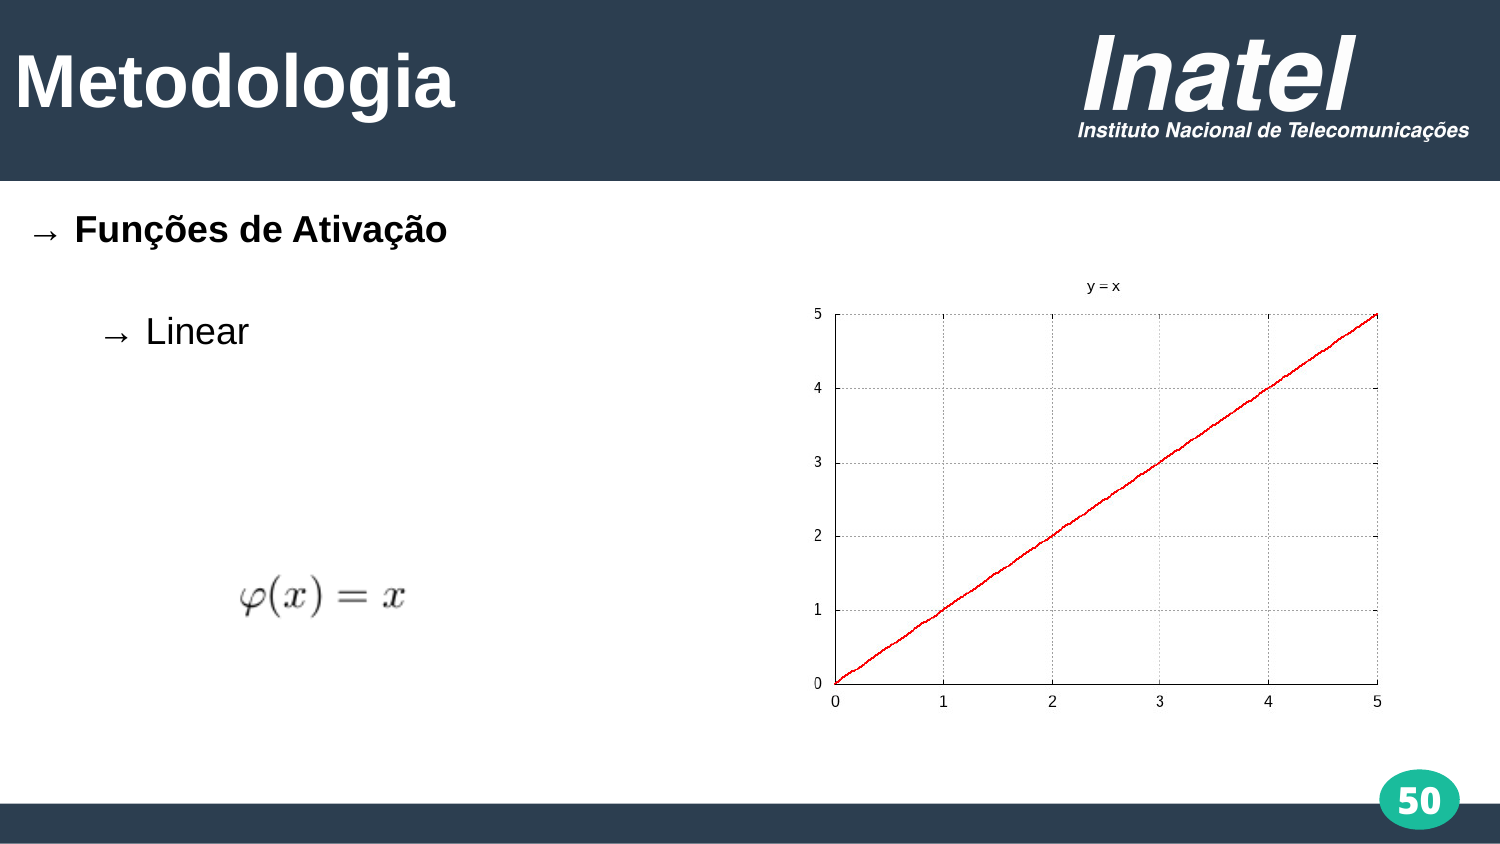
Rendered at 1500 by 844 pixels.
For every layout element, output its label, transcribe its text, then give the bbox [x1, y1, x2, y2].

text_box Metodologia [0, 27, 1063, 136]
picture [791, 259, 1406, 721]
picture [70, 549, 565, 644]
picture [1078, 35, 1469, 142]
text_box → Funções de Ativação [11, 200, 1477, 258]
text_box → Linear [82, 303, 265, 361]
